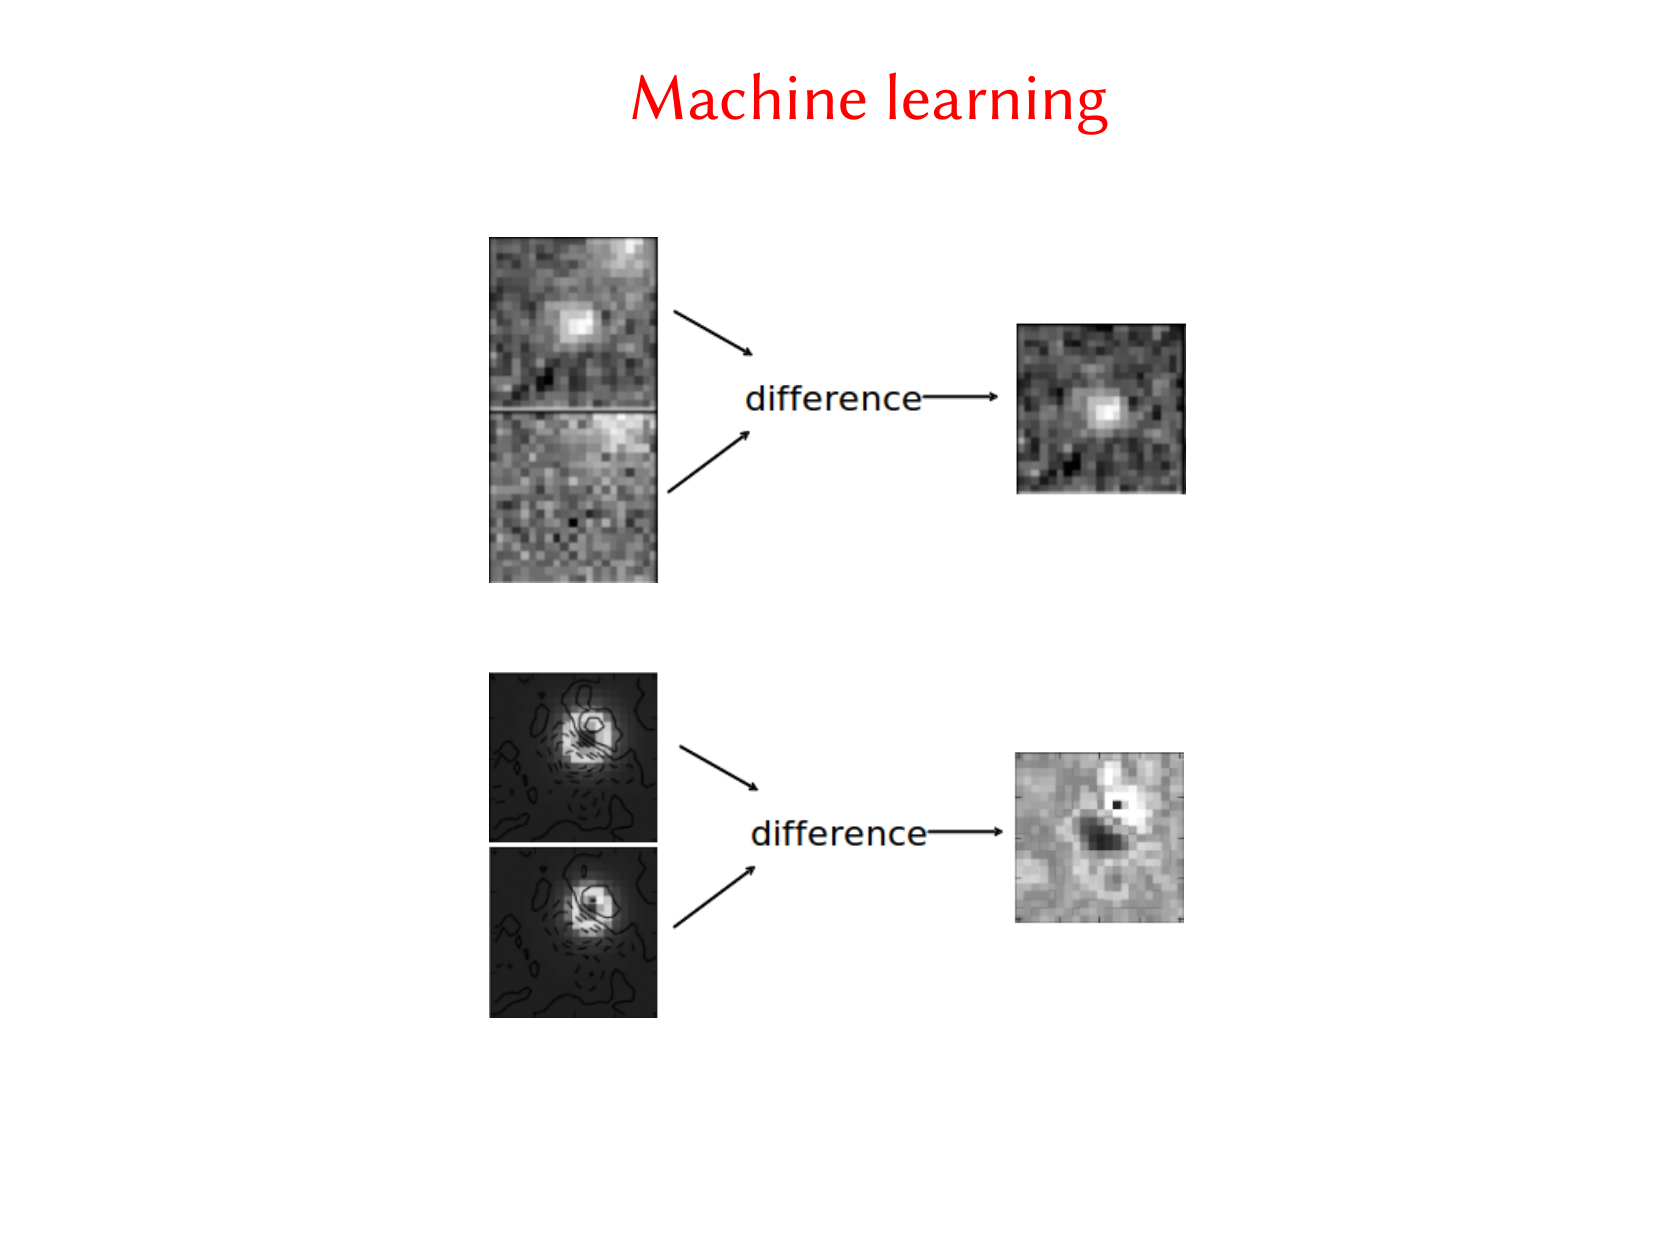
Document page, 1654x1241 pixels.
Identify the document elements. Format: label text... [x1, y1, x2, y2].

picture [489, 672, 1184, 1018]
picture [489, 237, 1186, 583]
text_box Machine learning [468, 52, 1235, 171]
